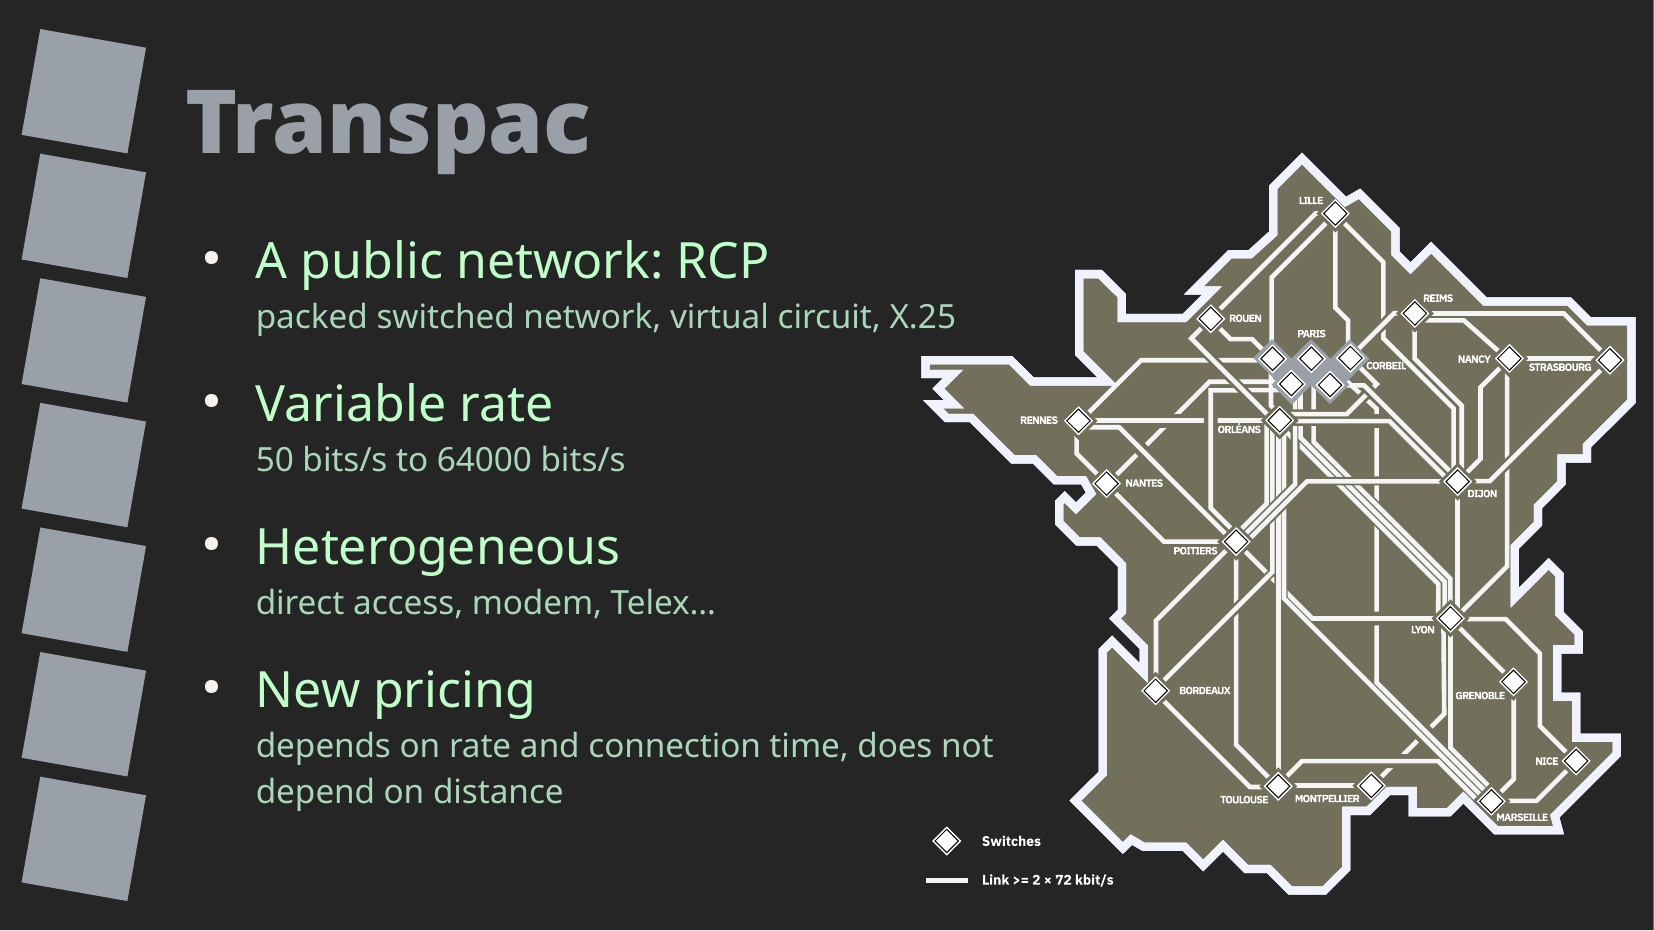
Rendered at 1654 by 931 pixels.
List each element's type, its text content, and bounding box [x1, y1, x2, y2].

list A public network: RCP packed switched network, virtual circuit, X.25 Variable rate 50 bits/s to 64000 bits/s Heterogeneous direct access, modem, Telex… New pricing depends on rate and connection time, does not depend on distance [184, 225, 897, 901]
picture [897, 128, 1654, 919]
title Transpac [184, 59, 1654, 154]
